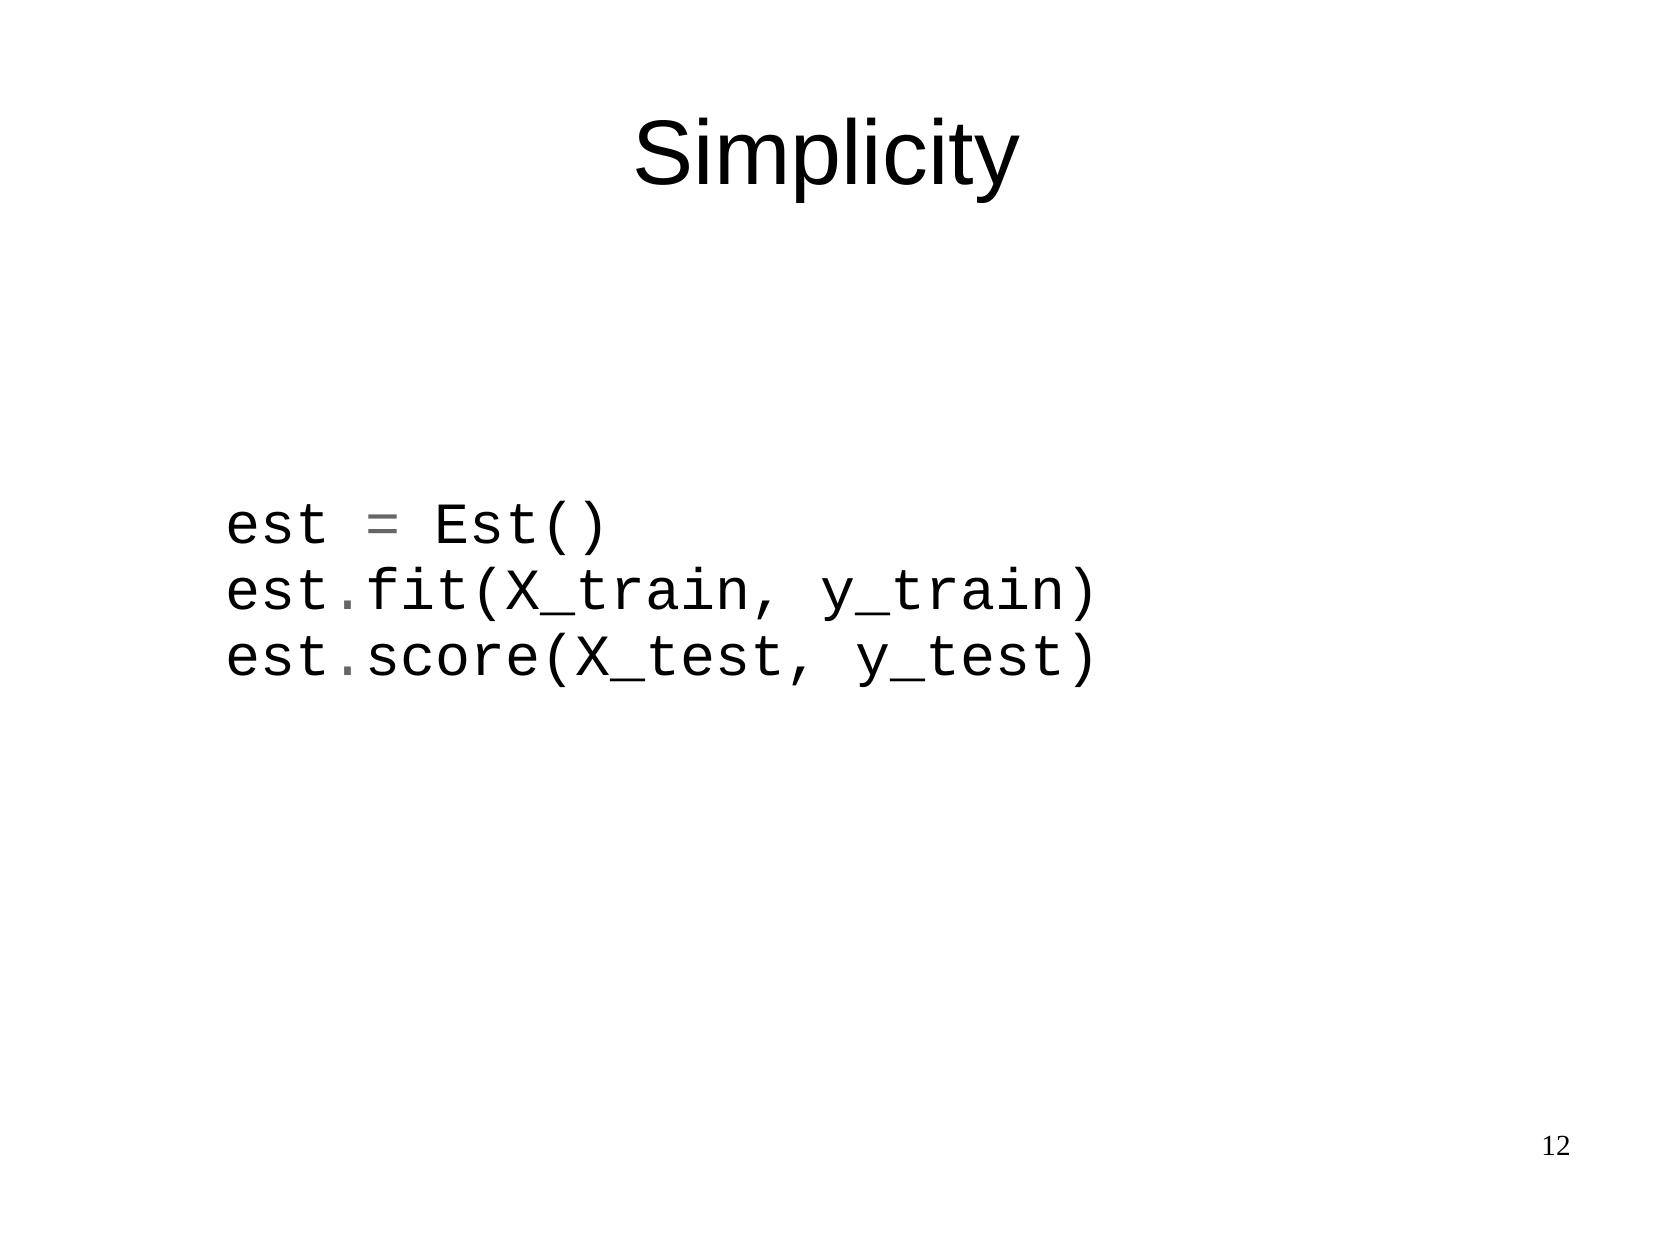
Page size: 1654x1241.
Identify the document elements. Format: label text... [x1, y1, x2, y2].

text_box est = Est() est.fit(X_train, y_train) est.score(X_test, y_test) [225, 495, 1101, 694]
title Simplicity [82, 49, 1571, 257]
